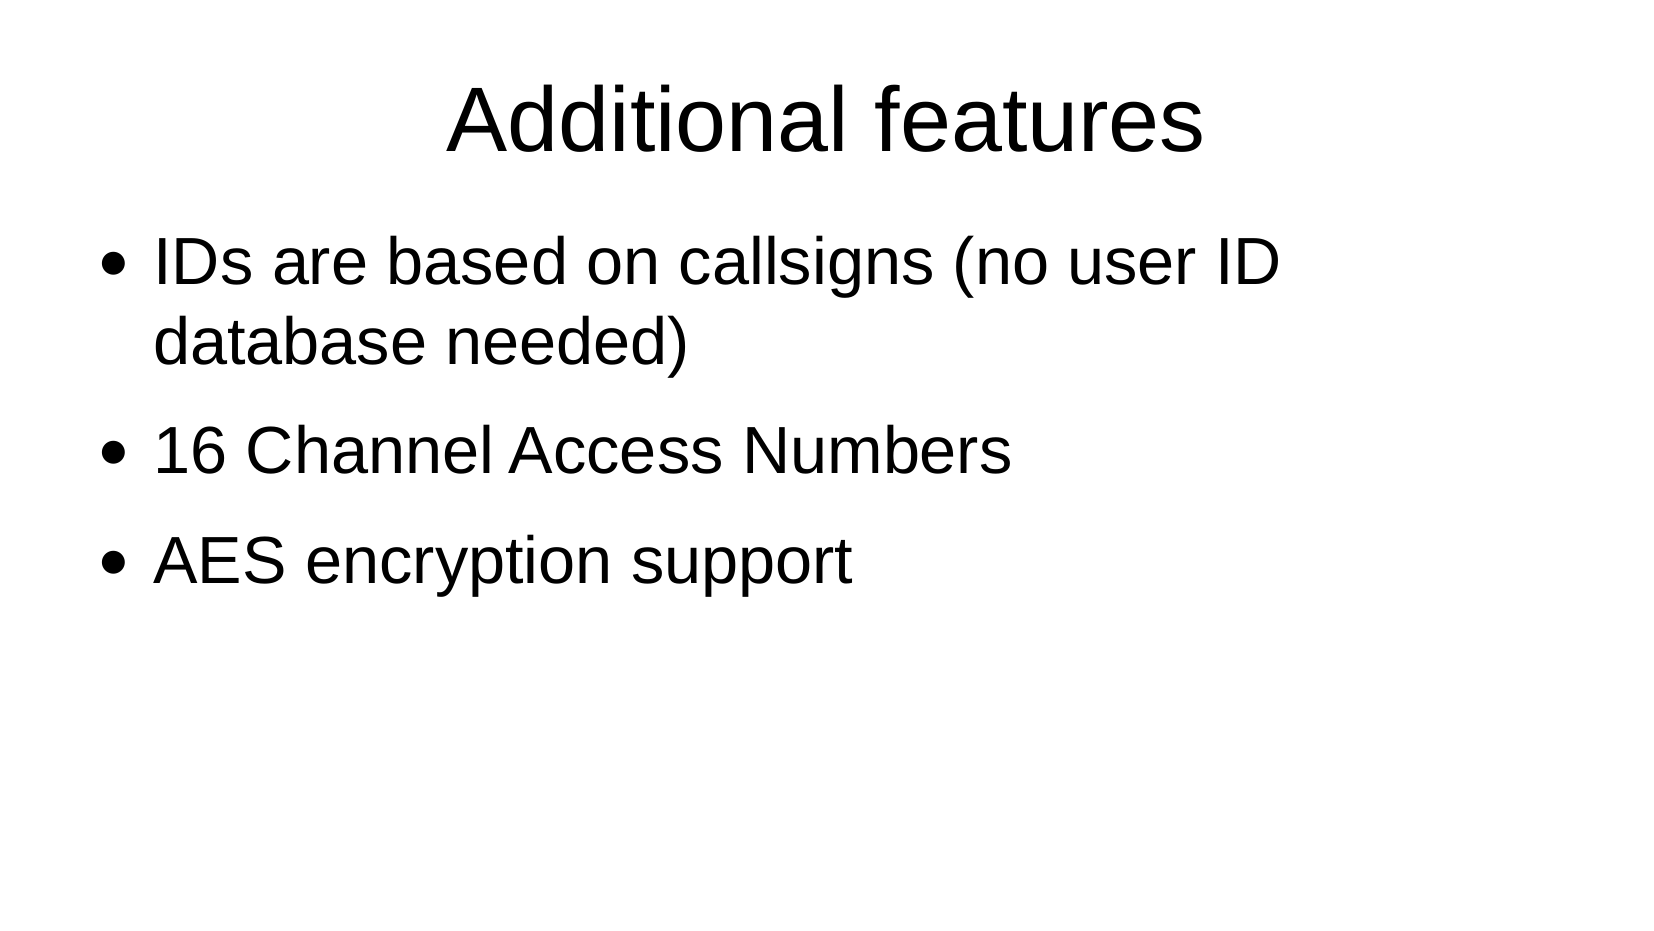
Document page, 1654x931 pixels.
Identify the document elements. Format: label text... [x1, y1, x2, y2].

text_box IDs are based on callsigns (no user ID database needed) 16 Channel Access Numbers AES encryption support [82, 217, 1571, 757]
text_box Additional features [82, 37, 1571, 193]
